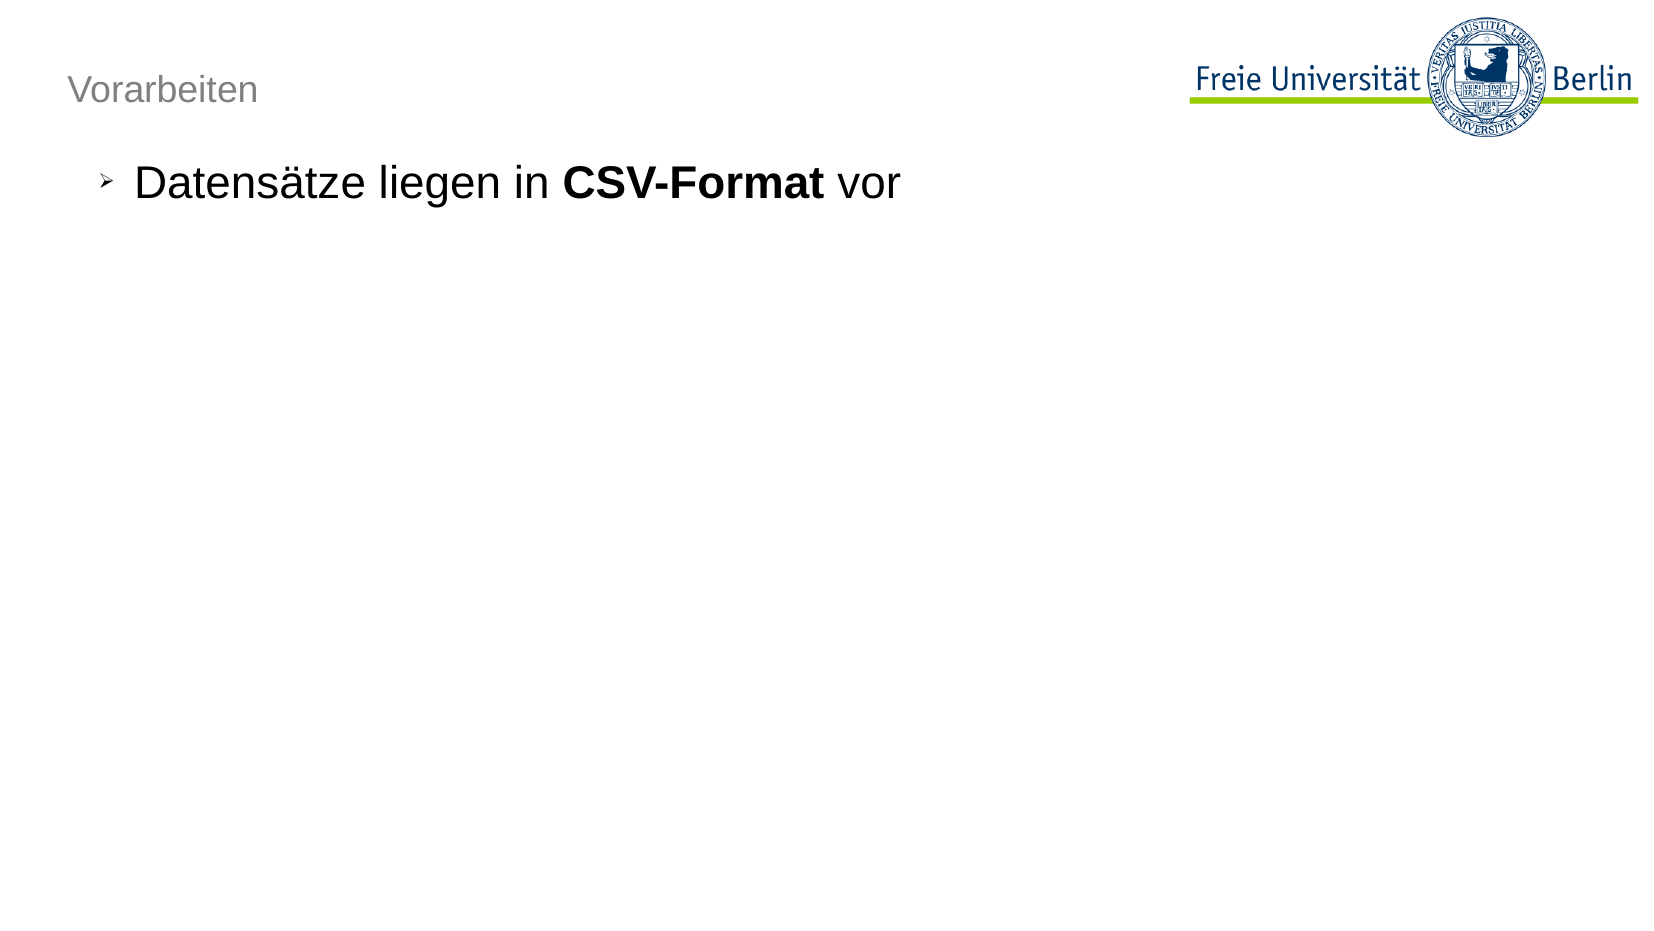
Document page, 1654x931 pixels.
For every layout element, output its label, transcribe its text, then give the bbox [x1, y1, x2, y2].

text_box Datensätze liegen in CSV-Format vor [84, 150, 916, 217]
text_box Vorarbeiten [52, 61, 274, 119]
picture [1185, 11, 1642, 142]
